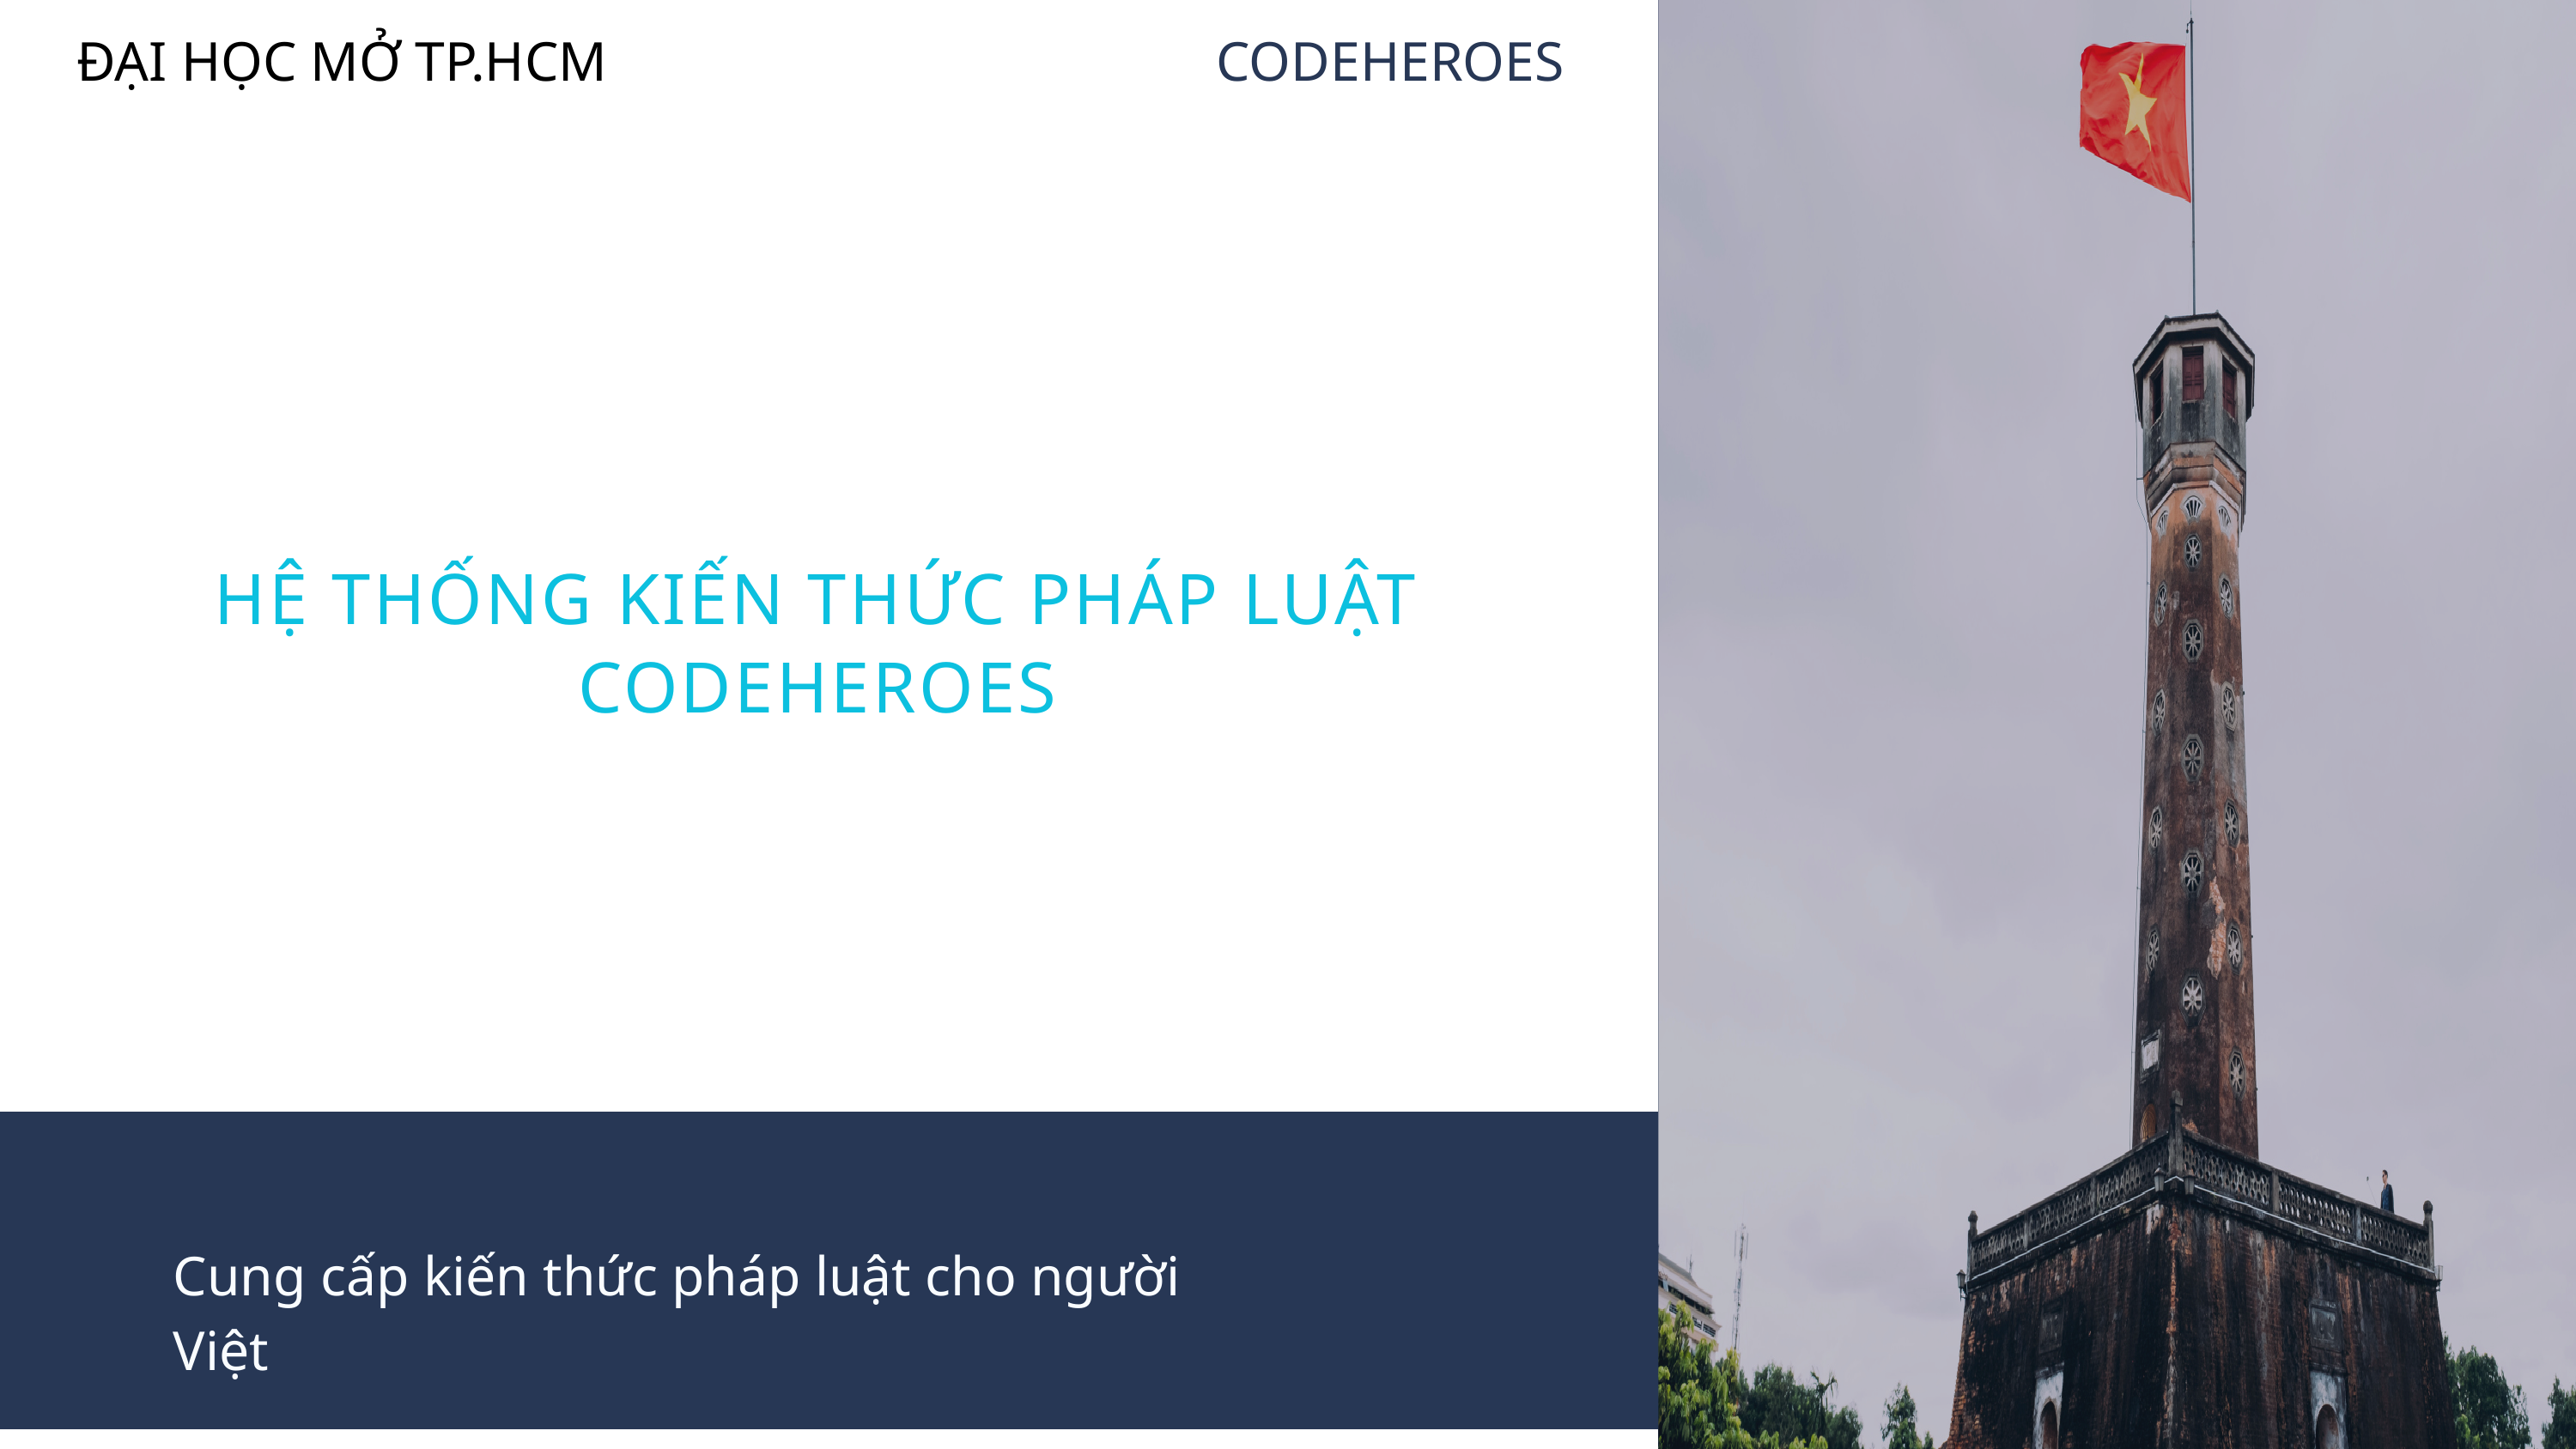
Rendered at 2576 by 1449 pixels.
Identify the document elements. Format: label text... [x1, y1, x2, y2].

text_box [0, 0, 2576, 1449]
text_box HỆ THỐNG KIẾN THỨC PHÁP LUẬT CODEHEROES [144, 463, 1491, 724]
text_box ĐẠI HỌC MỞ TP.HCM [52, 16, 632, 89]
text_box Cung cấp kiến thức pháp luật cho người Việt [173, 1231, 1289, 1304]
text_box CODEHEROES [1216, 16, 2307, 89]
